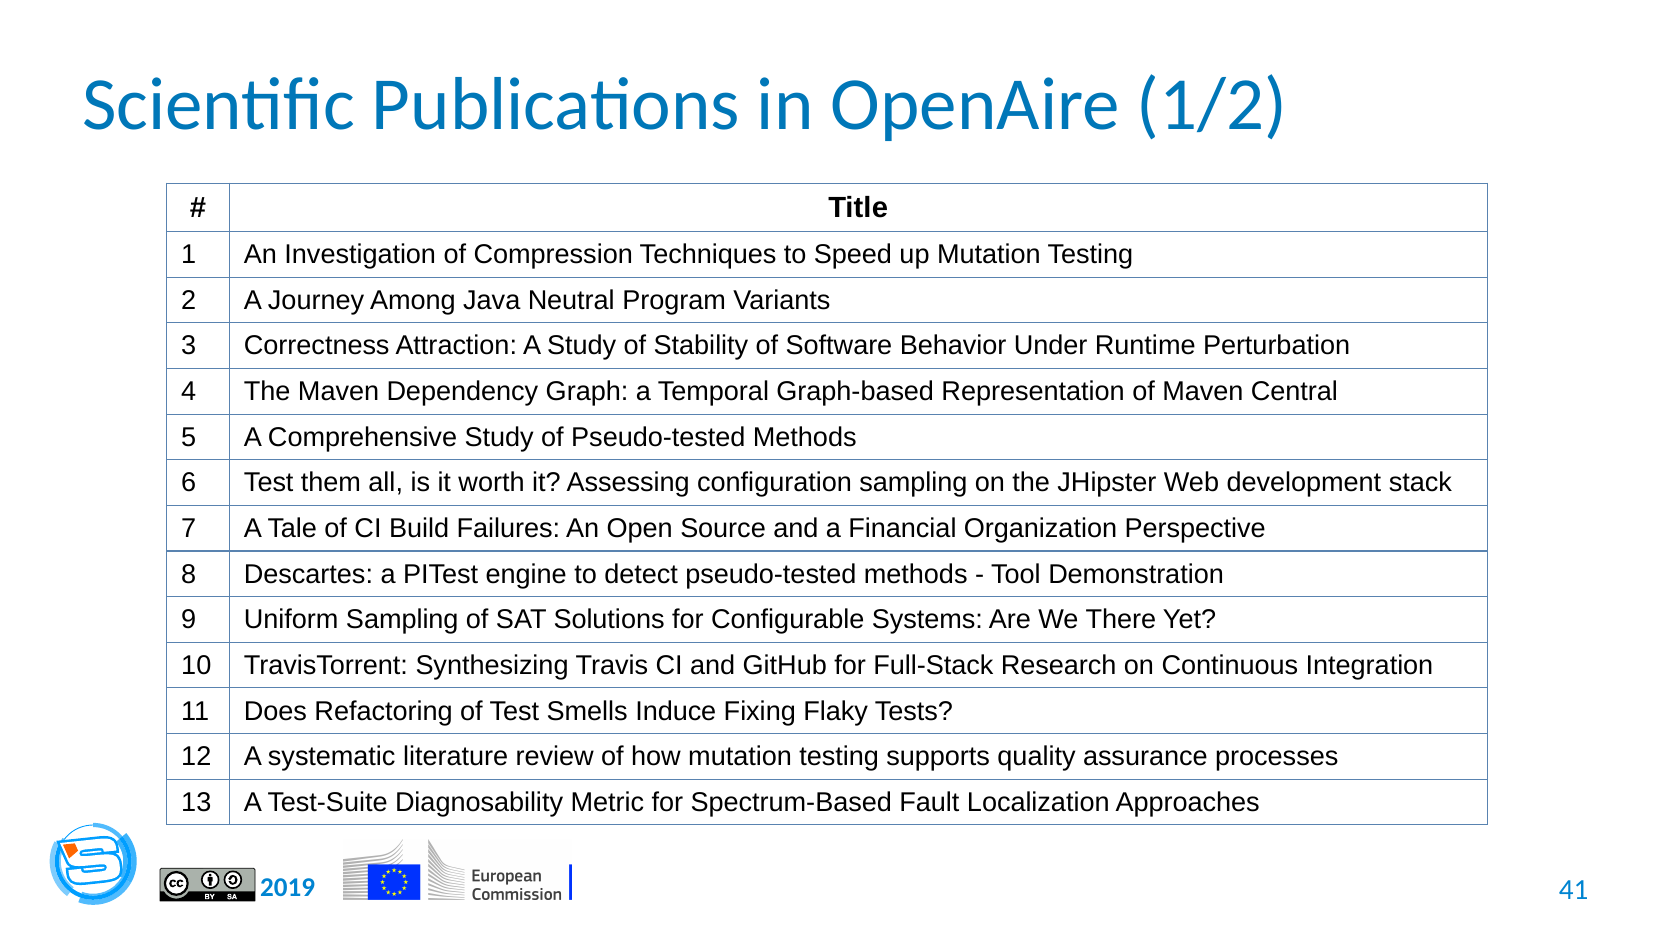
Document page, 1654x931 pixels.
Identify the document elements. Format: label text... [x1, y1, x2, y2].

table_cell 5 [167, 415, 229, 459]
table_cell 10 [167, 643, 229, 687]
table_cell A Comprehensive Study of Pseudo-tested Methods [230, 415, 1487, 459]
table_cell A Journey Among Java Neutral Program Variants [230, 278, 1487, 322]
table_cell Test them all, is it worth it? Assessing configuration sampling on the JHipster Web development stack [230, 460, 1487, 505]
table_cell 6 [167, 460, 229, 505]
table_cell Uniform Sampling of SAT Solutions for Configurable Systems: Are We There Yet? [230, 597, 1487, 642]
table_cell 4 [167, 369, 229, 414]
table_cell 9 [167, 597, 229, 642]
table_cell Correctness Attraction: A Study of Stability of Software Behavior Under Runtime Perturbation [230, 323, 1487, 368]
table_cell 1 [167, 232, 229, 277]
table_cell A Test-Suite Diagnosability Metric for Spectrum-Based Fault Localization Approaches [230, 780, 1487, 824]
table_cell 8 [167, 552, 229, 596]
table_cell Does Refactoring of Test Smells Induce Fixing Flaky Tests? [230, 688, 1487, 733]
table_cell 3 [167, 323, 229, 368]
table_header # [167, 184, 229, 231]
table_cell 13 [167, 780, 229, 824]
picture [343, 839, 572, 900]
table_cell TravisTorrent: Synthesizing Travis CI and GitHub for Full-Stack Research on Continuous Integration [230, 643, 1487, 687]
table_cell The Maven Dependency Graph: a Temporal Graph-based Representation of Maven Central [230, 369, 1487, 414]
table_cell A Tale of CI Build Failures: An Open Source and a Financial Organization Perspective [230, 506, 1487, 550]
table_header Title [230, 184, 1487, 231]
table_cell Descartes: a PITest engine to detect pseudo-tested methods - Tool Demonstration [230, 552, 1487, 596]
title Scientific Publications in OpenAire (1/2) [82, 73, 1563, 149]
table_cell 2 [167, 278, 229, 322]
table_cell A systematic literature review of how mutation testing supports quality assurance processes [230, 734, 1487, 779]
table_cell 11 [167, 688, 229, 733]
table_cell 7 [167, 506, 229, 550]
table_cell An Investigation of Compression Techniques to Speed up Mutation Testing [230, 232, 1487, 277]
table_cell 12 [167, 734, 229, 779]
